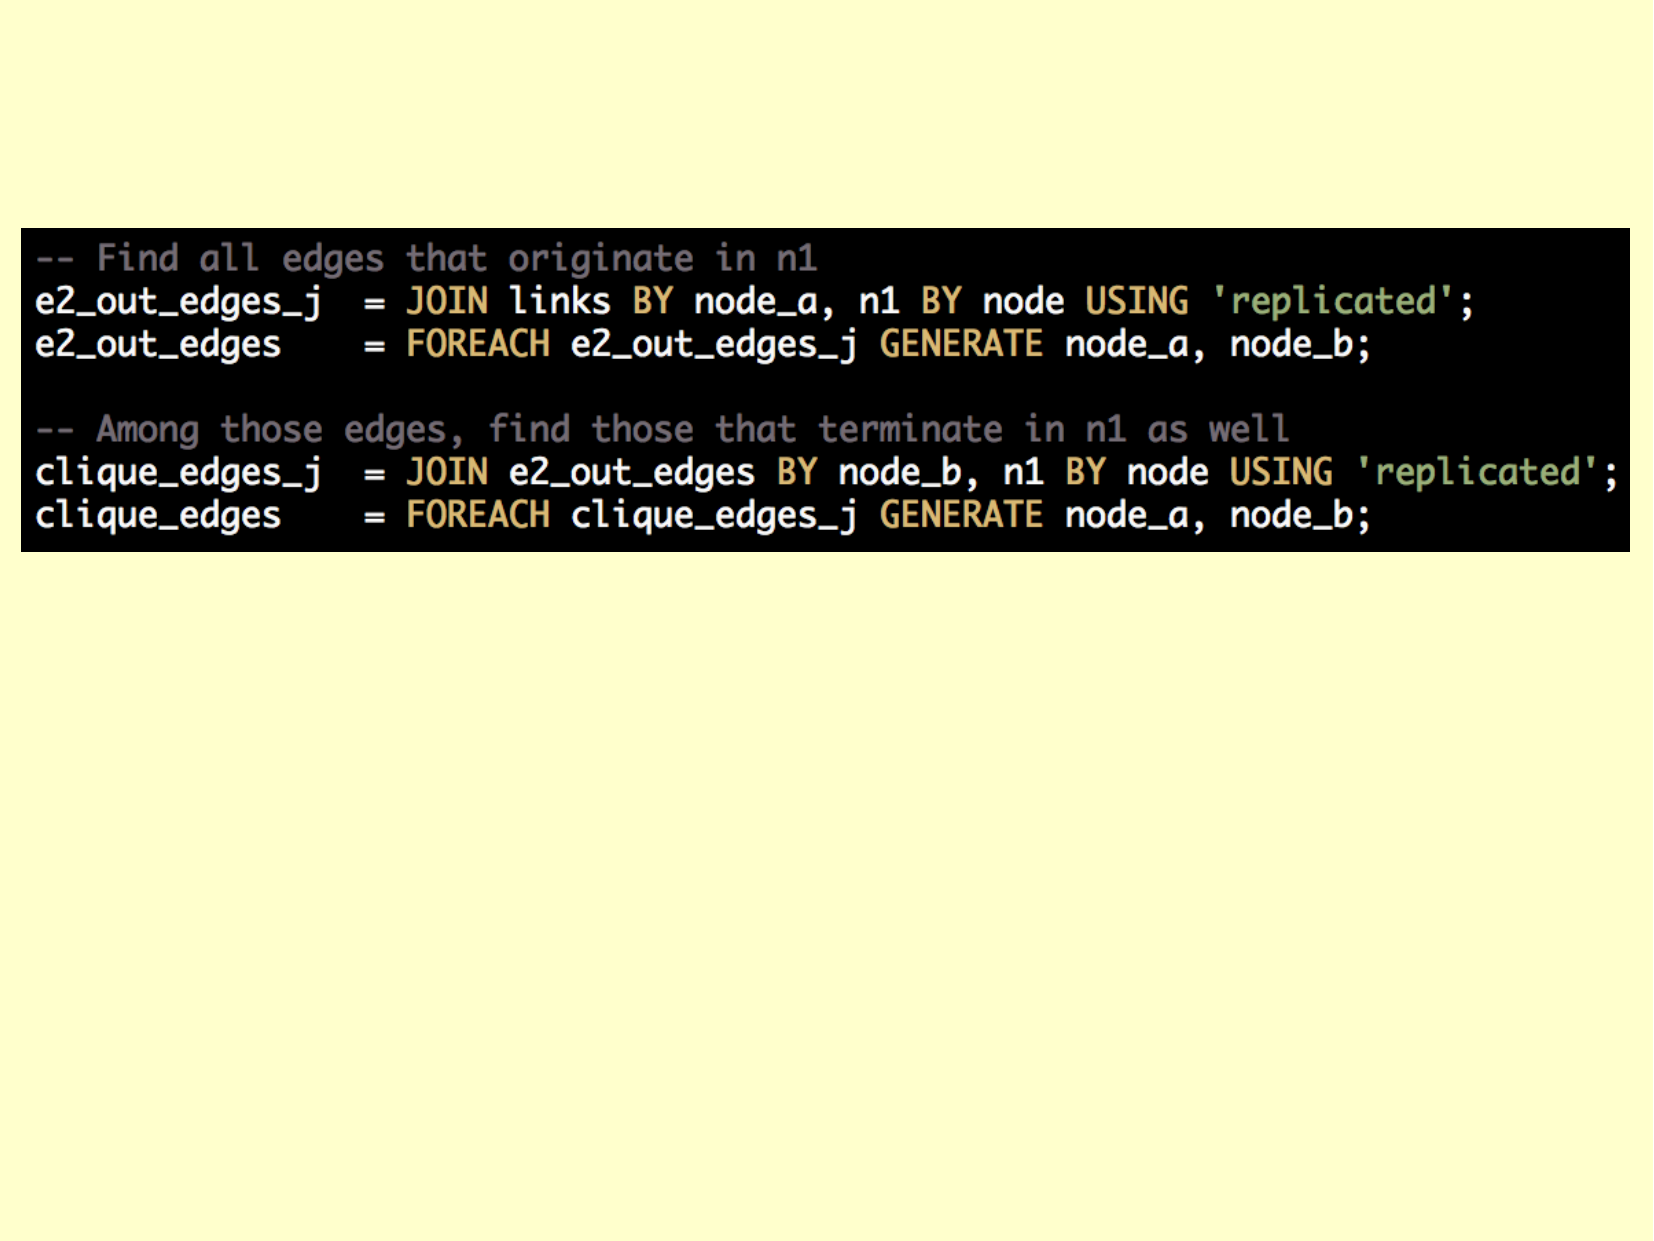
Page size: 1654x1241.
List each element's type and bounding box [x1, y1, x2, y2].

picture [21, 228, 1630, 552]
